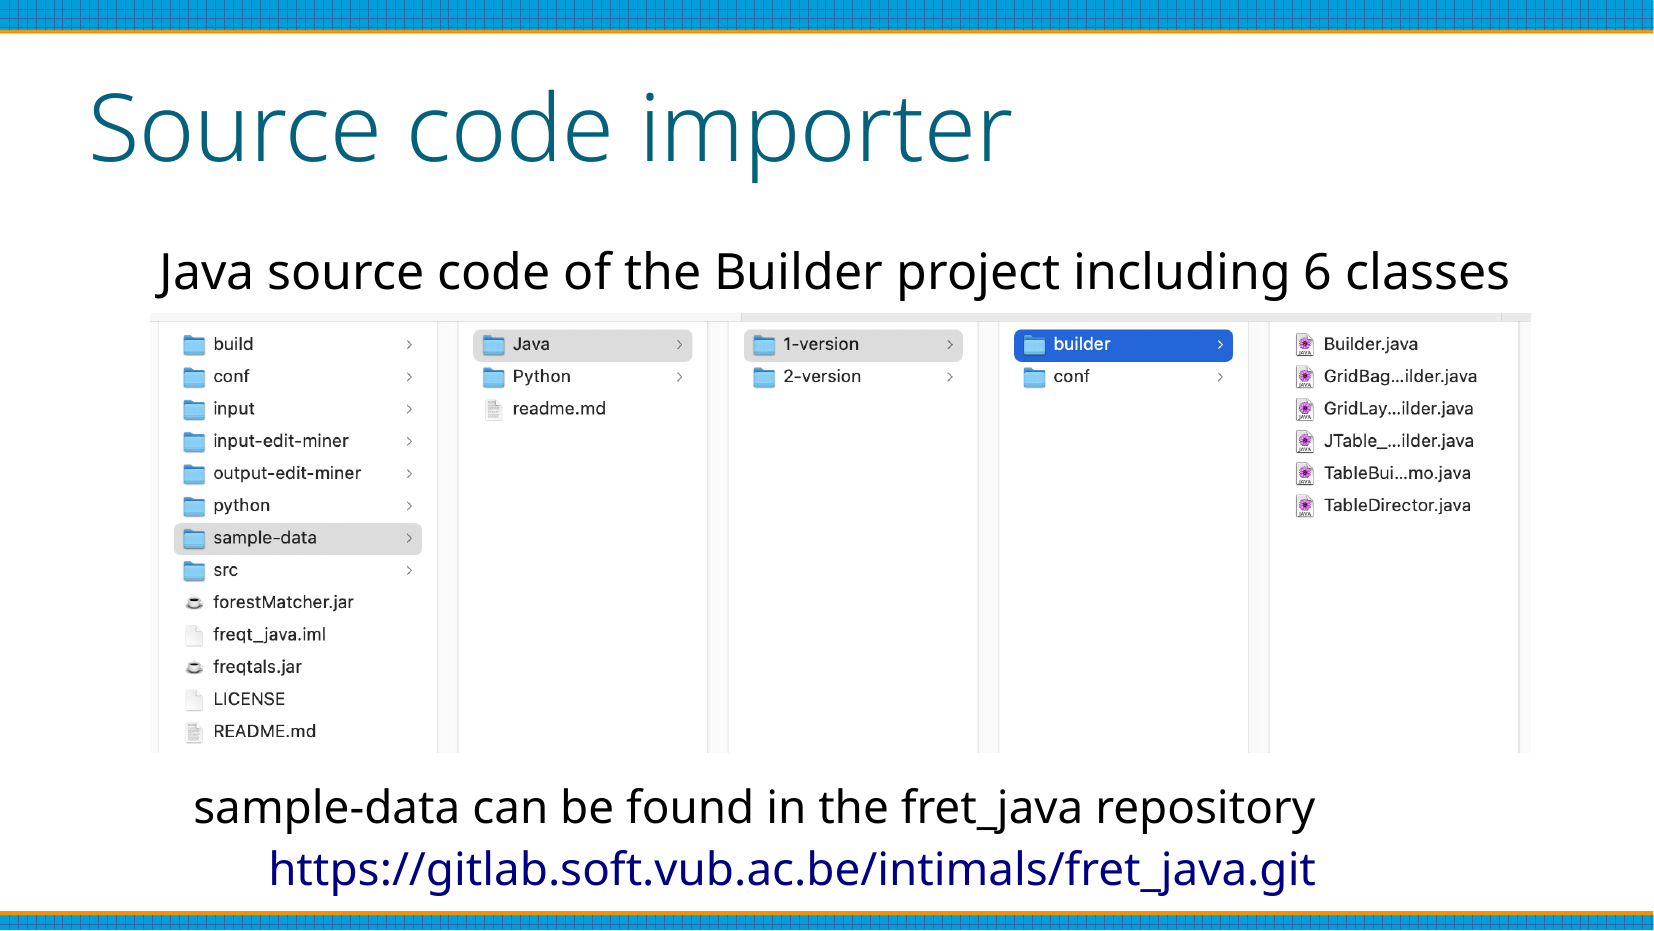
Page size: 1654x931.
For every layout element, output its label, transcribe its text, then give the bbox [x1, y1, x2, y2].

list Java source code of the Builder project including 6 classes [88, 236, 1565, 901]
title Source code importer [88, 44, 1565, 207]
text_box sample-data can be found in the fret_java repository https://gitlab.soft.vub.ac.be/intimals/fret_java.git [187, 773, 1231, 901]
picture [150, 313, 1531, 753]
